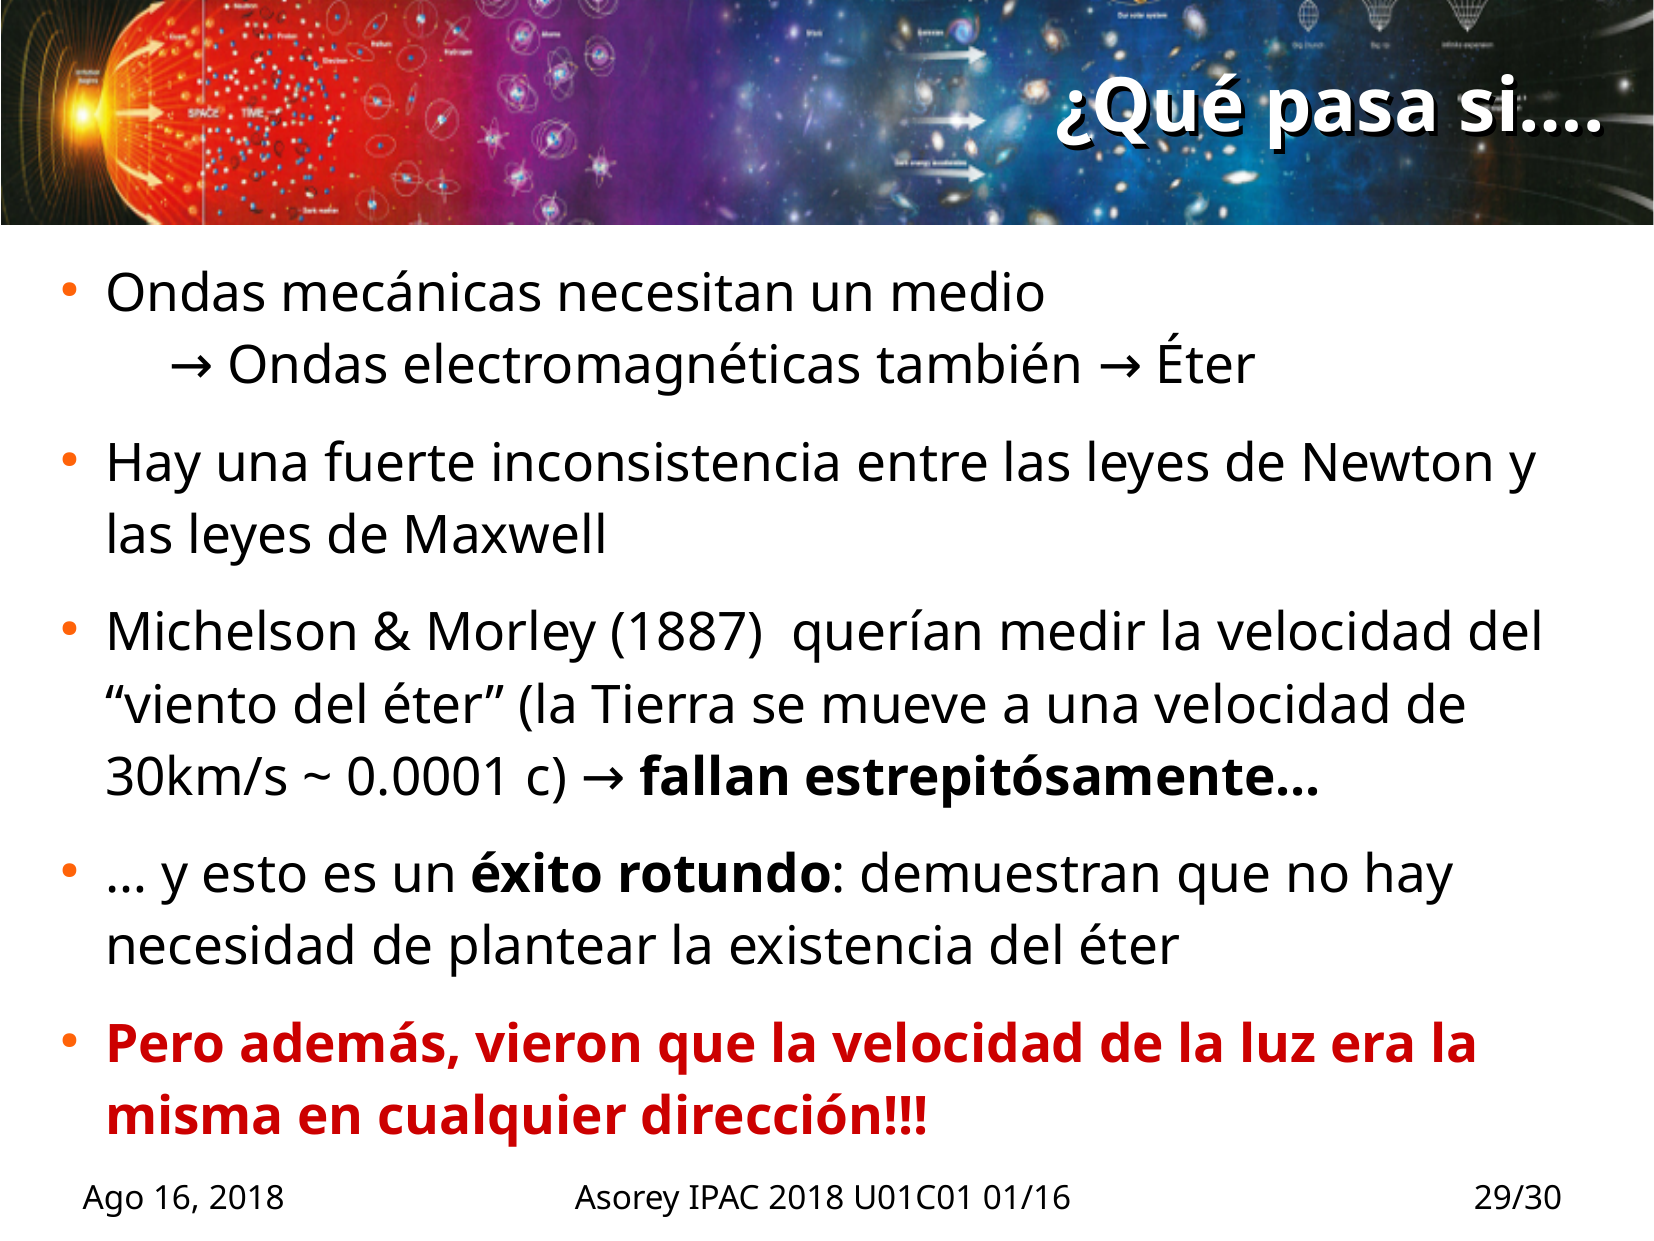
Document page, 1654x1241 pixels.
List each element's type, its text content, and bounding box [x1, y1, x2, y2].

picture [1, 0, 1654, 225]
title ¿Qué pasa si…. [45, 15, 1606, 191]
list Ondas mecánicas necesitan un medio → Ondas electromagnéticas también → Éter Hay una fuerte inconsistencia entre las leyes de Newton y las leyes de Maxwell Michelson & Morley (1887) querían medir la velocidad del “viento del éter” (la Tierra se mueve a una velocidad de 30km/s ~ 0.0001 c) → fallan estrepitósamente... … y esto es un éxito rotundo: demuestran que no hay necesidad de plantear la existencia del éter Pero además, vieron que la velocidad de la luz era la misma en cualquier dirección!!! [45, 255, 1606, 1156]
